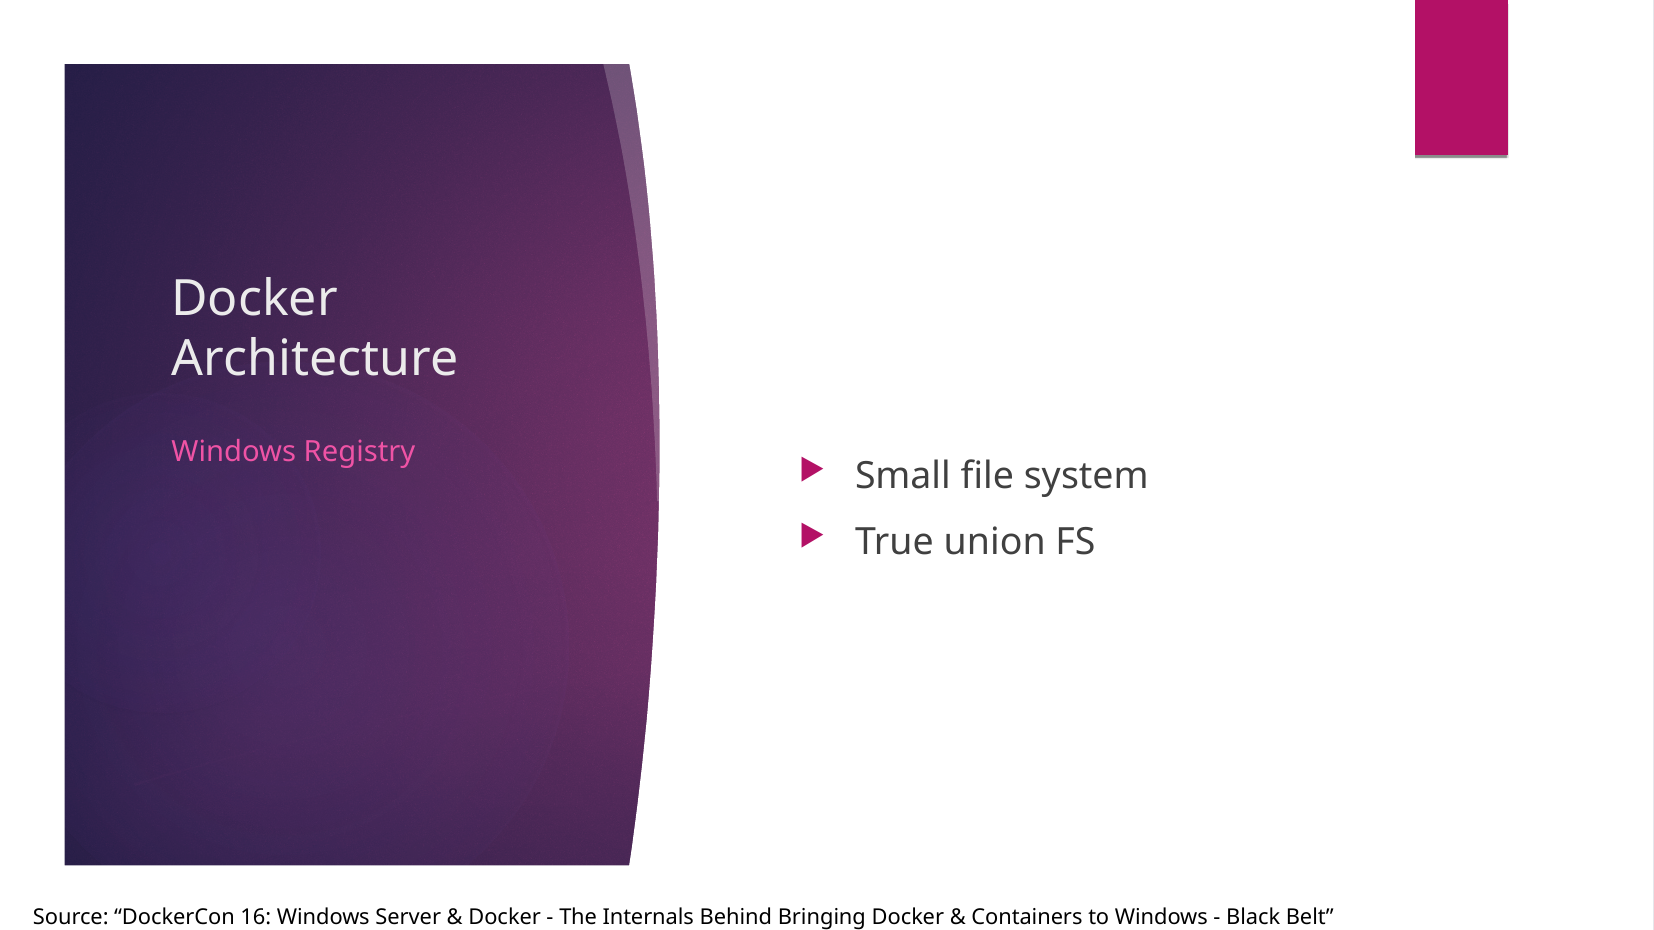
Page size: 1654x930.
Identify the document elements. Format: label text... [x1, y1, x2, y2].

list Windows Registry [156, 424, 536, 817]
list Small file system True union FS [783, 196, 1488, 817]
title Docker Architecture [156, 175, 593, 393]
text_box Source: “DockerCon 16: Windows Server & Docker - The Internals Behind Bringing Docker & Containers to Windows - Black Belt” [18, 895, 1635, 930]
picture [65, 64, 658, 865]
